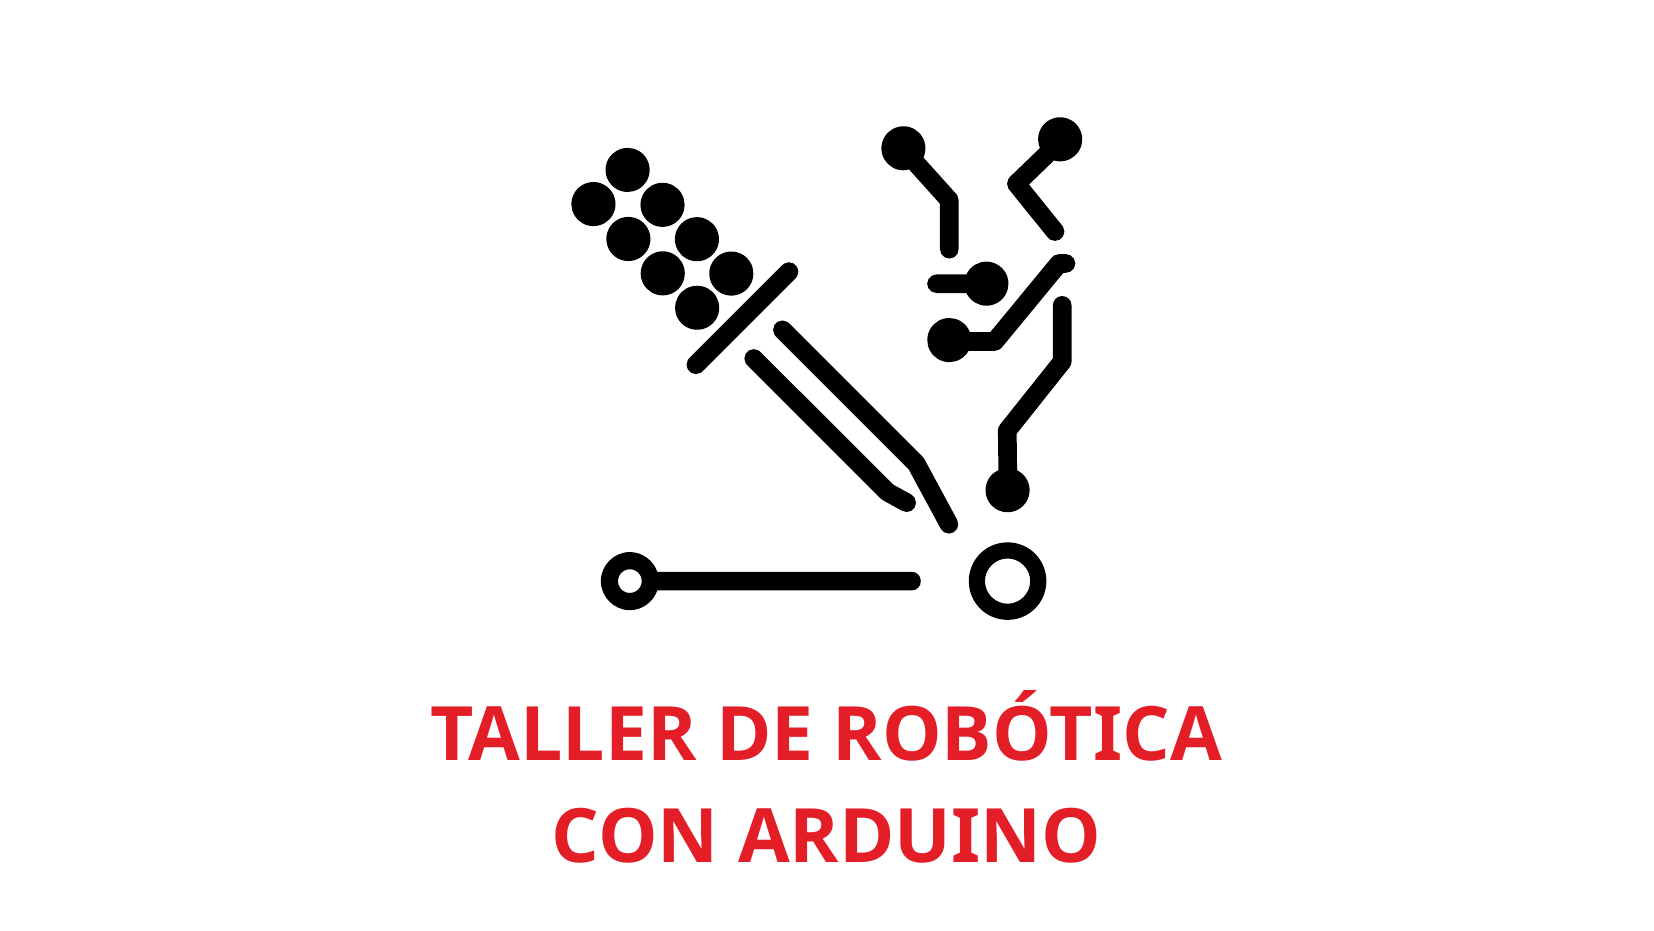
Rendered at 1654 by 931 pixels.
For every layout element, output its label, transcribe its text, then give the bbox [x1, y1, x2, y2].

picture [519, 61, 1134, 676]
title TALLER DE ROBÓTICA CON ARDUINO [14, 667, 1639, 899]
